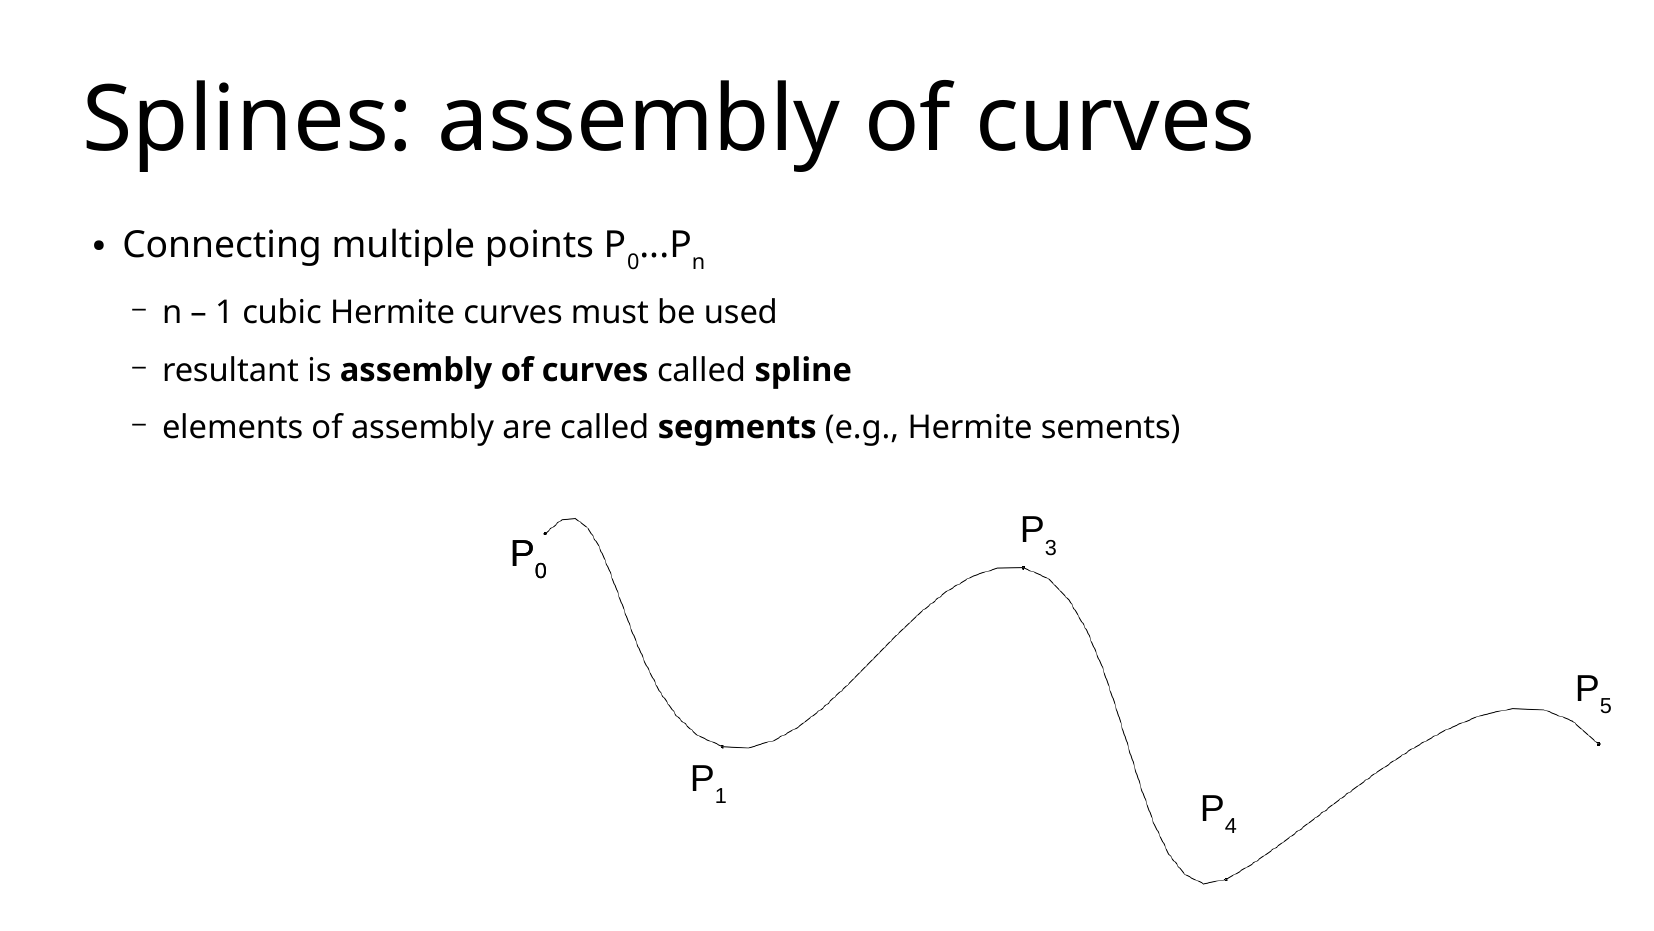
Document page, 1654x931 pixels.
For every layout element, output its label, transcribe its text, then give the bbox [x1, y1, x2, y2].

text_box P4 [1185, 780, 1276, 879]
text_box P3 [1005, 501, 1096, 601]
text_box P1 [675, 750, 766, 849]
picture [270, 194, 1654, 931]
title Splines: assembly of curves [82, 37, 1571, 193]
text_box P0 [495, 525, 586, 624]
list Connecting multiple points P0...Pn n – 1 cubic Hermite curves must be used resultant is assembly of curves called spline elements of assembly are called segments (e.g., Hermite sements) [82, 217, 270, 451]
text_box P5 [1560, 660, 1651, 759]
